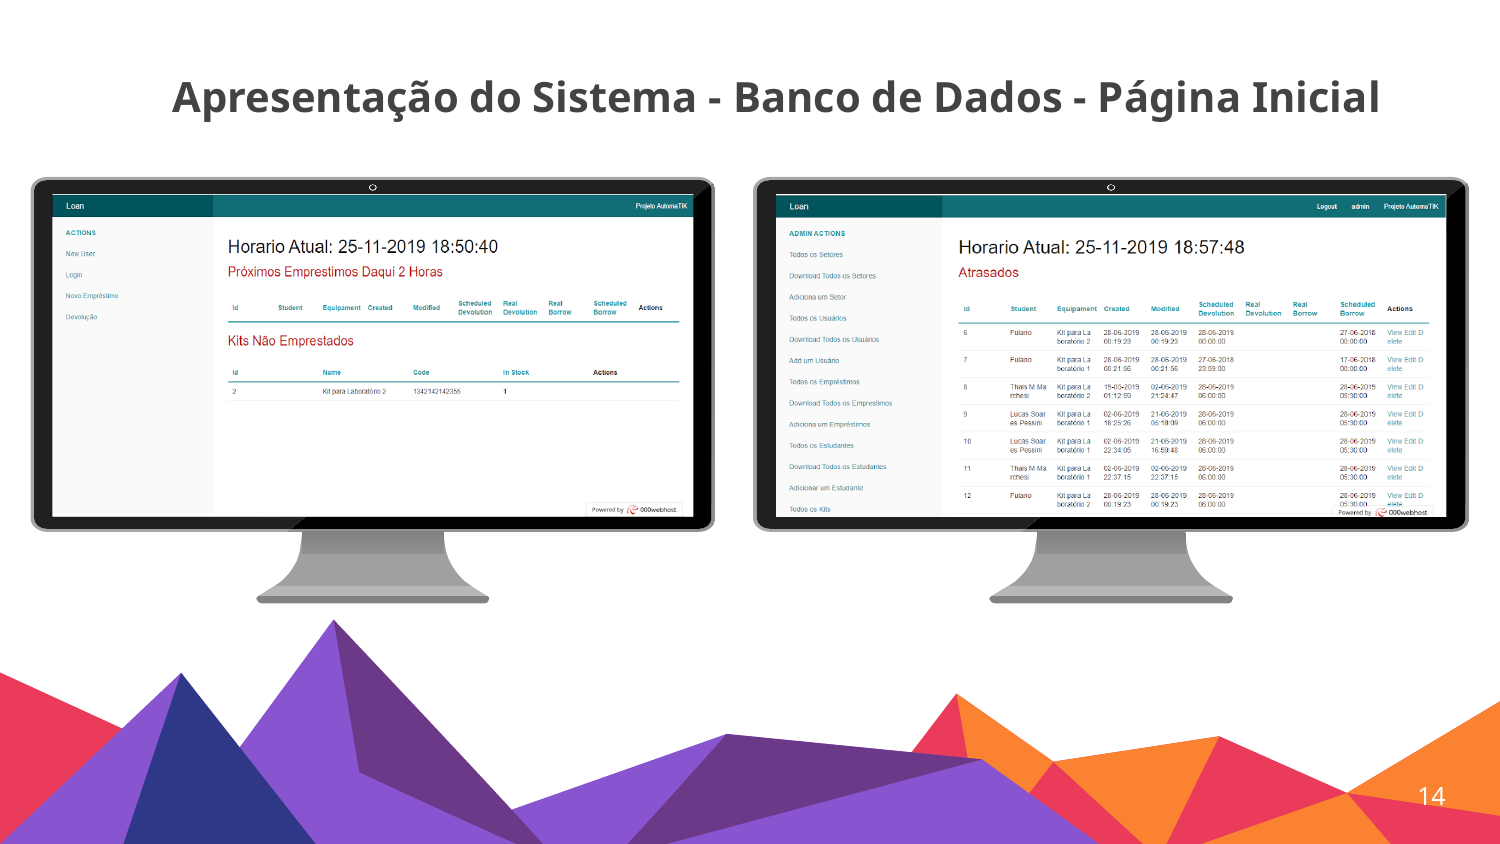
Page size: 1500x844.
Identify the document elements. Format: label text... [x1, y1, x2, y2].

text_box [753, 176, 1470, 604]
text_box [30, 176, 716, 604]
title Apresentação do Sistema - Banco de Dados - Página Inicial [133, 86, 1421, 137]
slide_number <number> [1402, 764, 1493, 830]
picture [52, 194, 694, 517]
picture [776, 194, 1447, 517]
